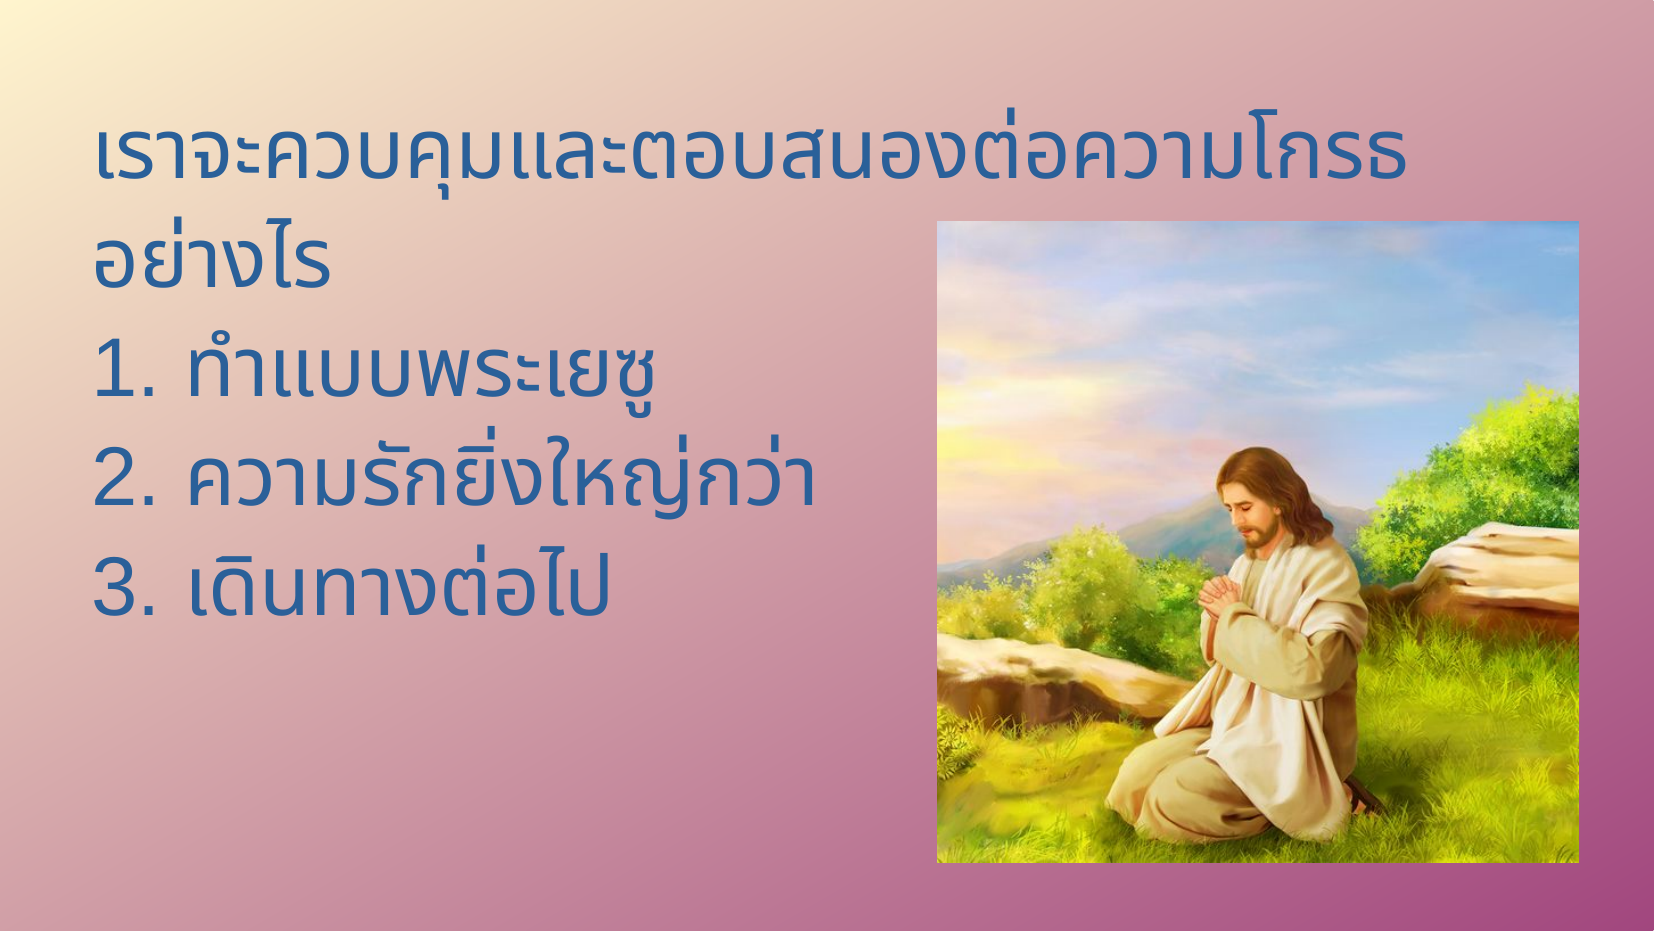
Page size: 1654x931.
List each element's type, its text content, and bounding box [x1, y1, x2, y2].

text_box เราจะควบคุมและตอบสนองต่อความโกรธอย่างไร 1. ทำแบบพระเยซู 2. ความรักยิ่งใหญ่กว่า 3. เดินทางต่อไป [77, 96, 1578, 657]
picture [937, 221, 1579, 863]
